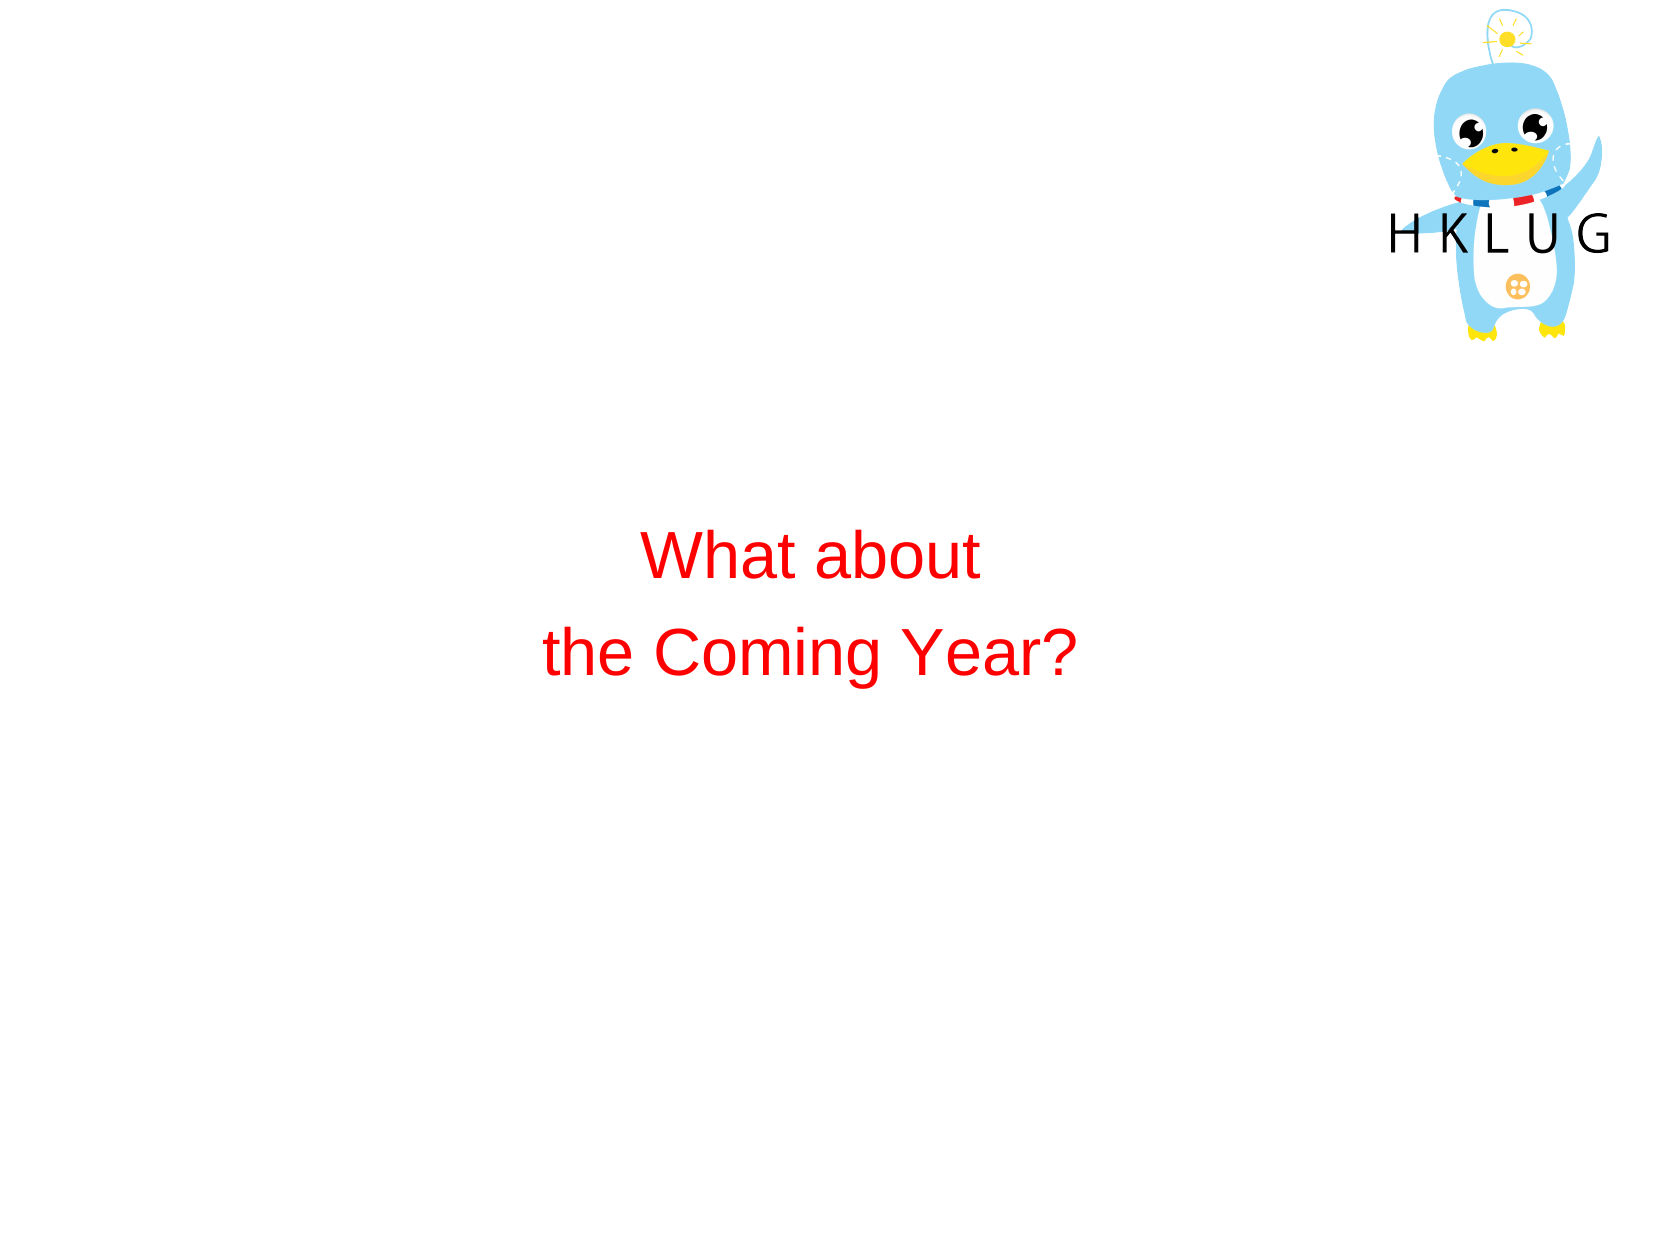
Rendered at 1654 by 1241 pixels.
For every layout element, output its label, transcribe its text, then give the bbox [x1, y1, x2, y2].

text_box What about the Coming Year? [62, 212, 1559, 988]
picture [1370, 0, 1651, 355]
